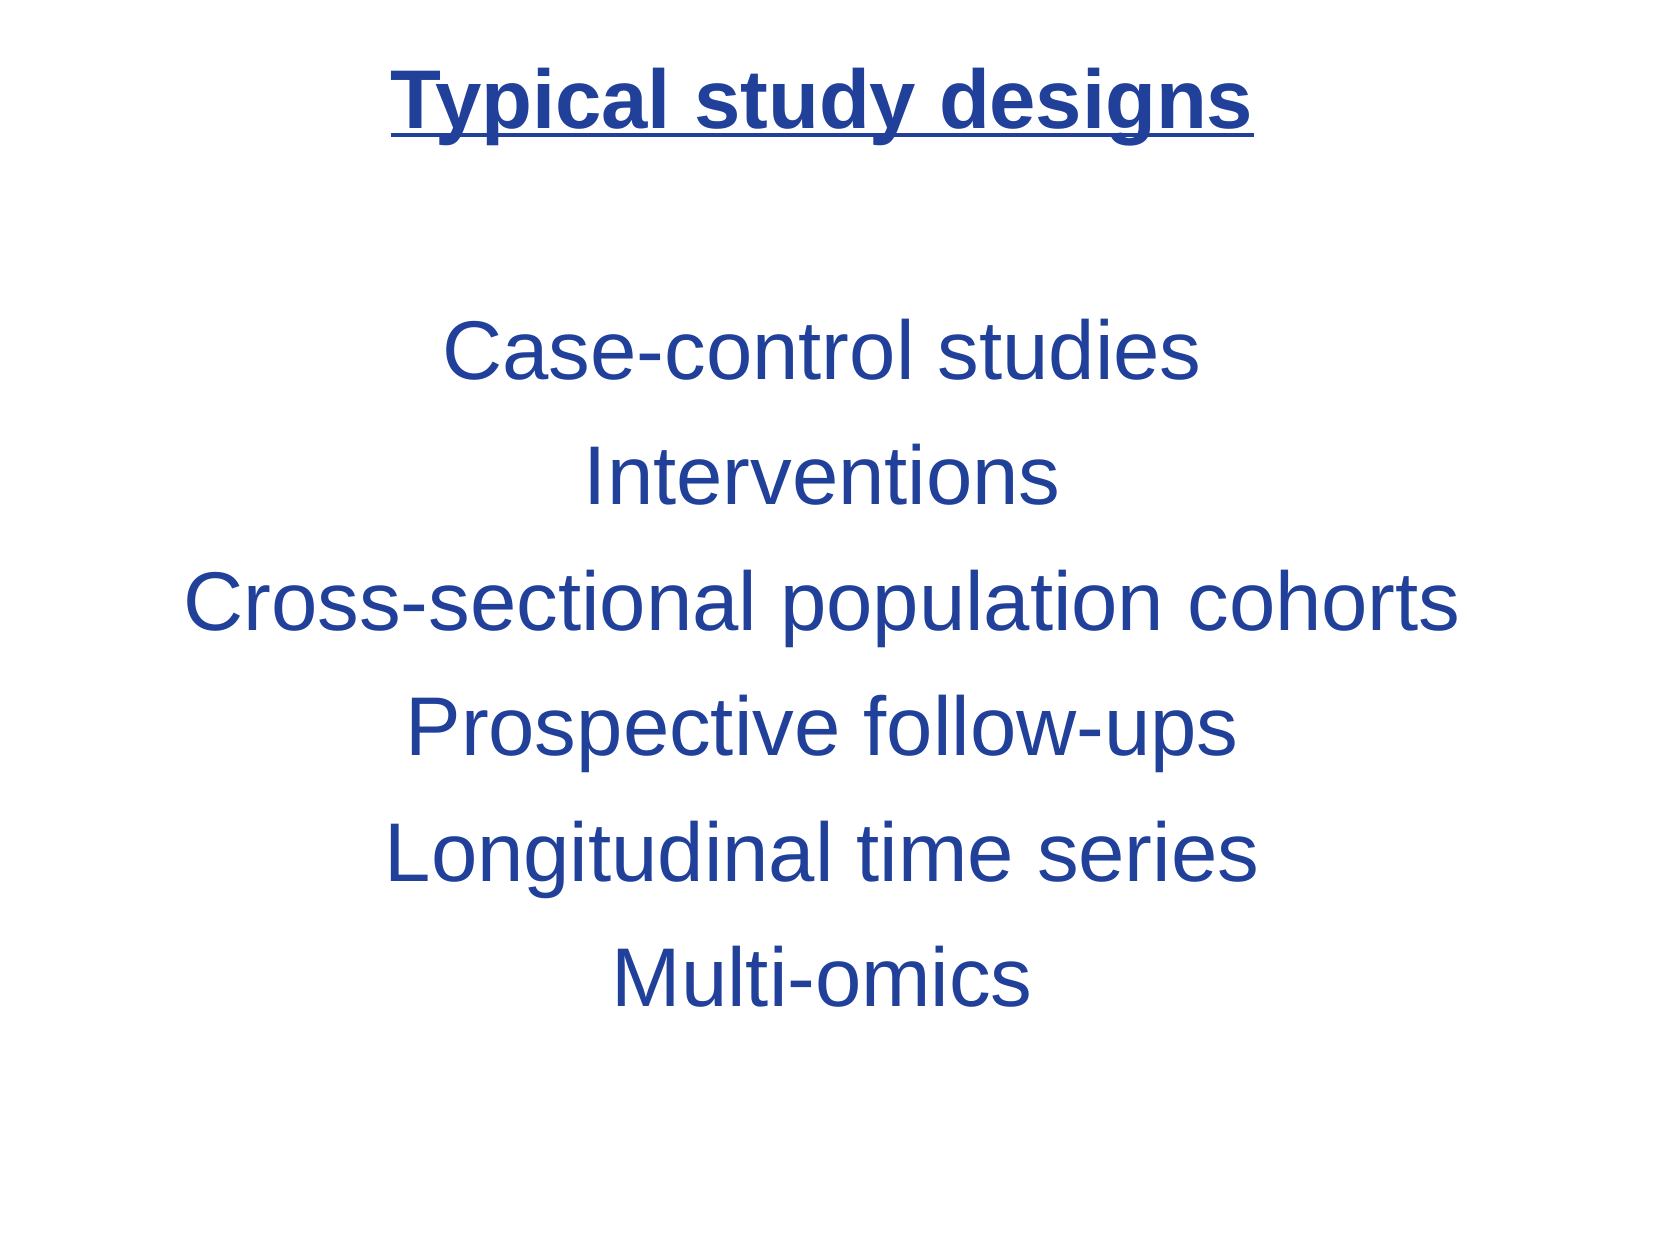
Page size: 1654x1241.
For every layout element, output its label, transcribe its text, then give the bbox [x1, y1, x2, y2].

list Typical study designs Case-control studies Interventions Cross-sectional population cohorts Prospective follow-ups Longitudinal time series Multi-omics [111, 52, 1534, 1190]
